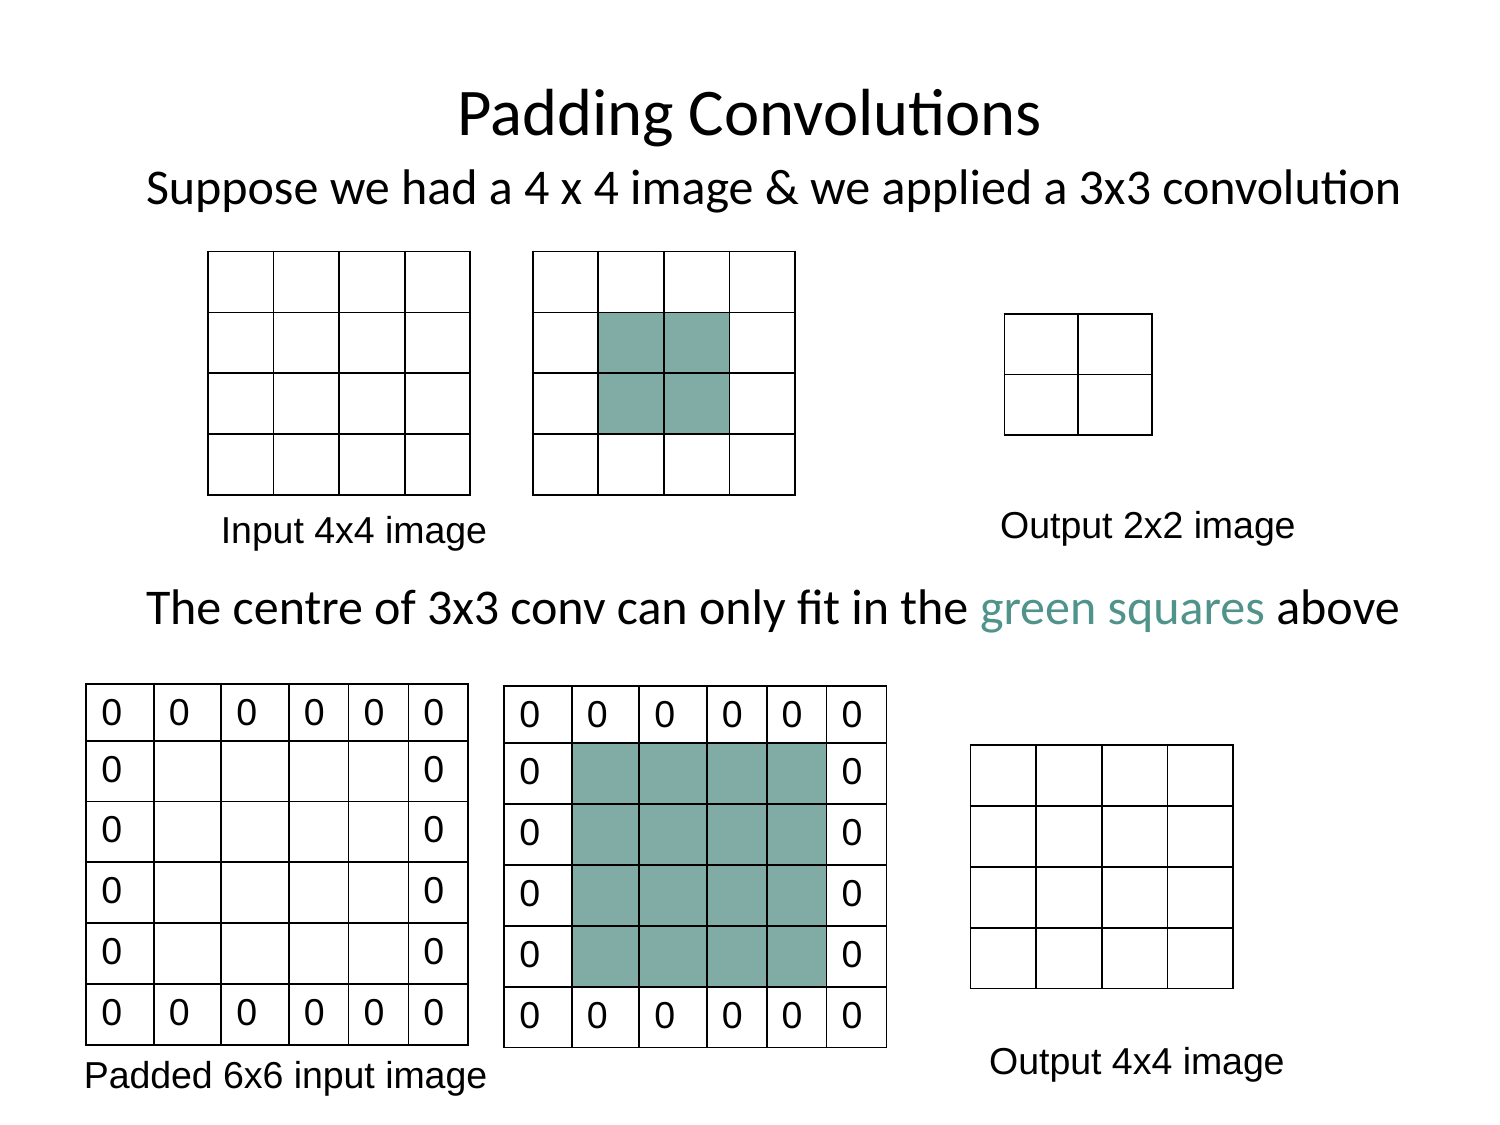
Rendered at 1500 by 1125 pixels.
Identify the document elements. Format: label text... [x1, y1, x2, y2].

table_cell [222, 863, 288, 922]
table_cell 0 [409, 985, 467, 1044]
table_cell [406, 313, 469, 372]
table_cell [1168, 868, 1232, 927]
table_cell 0 [409, 742, 467, 801]
table_cell [534, 374, 597, 433]
text_box Padded 6x6 input image [69, 1047, 502, 1105]
table_cell [1037, 929, 1101, 988]
table_header [209, 252, 273, 312]
table_cell 0 [768, 988, 826, 1047]
table_cell [1037, 807, 1101, 866]
table_header 0 [290, 685, 348, 740]
table_header [340, 252, 404, 312]
table_cell [665, 374, 729, 433]
table_cell [573, 927, 638, 986]
table_header [665, 252, 729, 312]
table_cell 0 [87, 985, 153, 1044]
table_cell [1103, 807, 1167, 866]
table_cell 0 [827, 805, 886, 864]
table_cell [155, 802, 220, 861]
text_box Suppose we had a 4 x 4 image & we applied a 3x3 convolution The centre of 3x3 conv can only fit in the green squares above [75, 147, 1425, 968]
table_header 0 [640, 687, 706, 742]
table_cell [1103, 868, 1167, 927]
table_cell [768, 866, 826, 925]
table_cell [222, 924, 288, 983]
table_cell [1168, 929, 1232, 988]
table_header 0 [87, 685, 153, 740]
table_cell [155, 742, 220, 801]
table_header [1005, 315, 1077, 374]
table_cell [155, 924, 220, 983]
table_cell [640, 744, 706, 803]
table_cell [340, 374, 404, 433]
table_cell 0 [290, 985, 348, 1044]
table_cell [708, 866, 766, 925]
table_cell [274, 435, 338, 494]
table_cell [209, 374, 273, 433]
table_cell [768, 927, 826, 986]
table_header 0 [505, 687, 571, 742]
table_cell [768, 805, 826, 864]
table_cell 0 [827, 866, 886, 925]
table_header [1168, 746, 1232, 805]
table_header [1079, 315, 1151, 374]
table_cell 0 [827, 744, 886, 803]
table_cell [708, 927, 766, 986]
table_header [534, 252, 597, 312]
table_cell [599, 313, 663, 372]
table_cell [640, 866, 706, 925]
table_cell [534, 435, 597, 494]
table_cell [1005, 375, 1077, 434]
table_cell [573, 805, 638, 864]
table_cell [1168, 807, 1232, 866]
text_box Output 4x4 image [974, 1033, 1300, 1091]
table_cell 0 [409, 863, 467, 922]
table_cell 0 [573, 988, 638, 1047]
table_header 0 [768, 687, 826, 742]
table_header 0 [708, 687, 766, 742]
table_cell [1037, 868, 1101, 927]
table_cell 0 [505, 866, 571, 925]
table_cell [406, 435, 469, 494]
table_cell [290, 863, 348, 922]
text_box Input 4x4 image [206, 501, 502, 559]
table_header 0 [827, 687, 886, 742]
table_cell [349, 924, 408, 983]
table_cell [290, 924, 348, 983]
table_cell [340, 435, 404, 494]
table_header [599, 252, 663, 312]
table_cell [340, 313, 404, 372]
text_box Padding Convolutions [75, 45, 1425, 147]
table_cell [640, 927, 706, 986]
table_cell [155, 863, 220, 922]
table_cell [222, 802, 288, 861]
table_cell 0 [409, 802, 467, 861]
table_cell 0 [222, 985, 288, 1044]
table_cell 0 [708, 988, 766, 1047]
table_cell 0 [640, 988, 706, 1047]
table_cell [730, 374, 794, 433]
table_cell 0 [827, 988, 886, 1047]
table_cell [573, 744, 638, 803]
table_cell [708, 805, 766, 864]
table_cell [406, 374, 469, 433]
table_cell 0 [87, 863, 153, 922]
table_cell 0 [409, 924, 467, 983]
table_cell [274, 313, 338, 372]
table_cell [534, 313, 597, 372]
table_cell [971, 868, 1035, 927]
table_cell [349, 742, 408, 801]
table_cell [349, 802, 408, 861]
table_cell [209, 435, 273, 494]
table_cell [708, 744, 766, 803]
table_header [1037, 746, 1101, 805]
table_cell [640, 805, 706, 864]
table_header [1103, 746, 1167, 805]
table_cell [599, 435, 663, 494]
table_cell [274, 374, 338, 433]
table_cell [222, 742, 288, 801]
table_cell [730, 435, 794, 494]
table_cell [971, 929, 1035, 988]
table_header 0 [409, 685, 467, 740]
table_cell 0 [87, 802, 153, 861]
table_cell [1103, 929, 1167, 988]
table_header [730, 252, 794, 312]
table_cell [349, 863, 408, 922]
table_cell 0 [155, 985, 220, 1044]
table_header 0 [222, 685, 288, 740]
table_cell [1079, 375, 1151, 434]
table_header 0 [573, 687, 638, 742]
table_cell 0 [827, 927, 886, 986]
table_cell [665, 435, 729, 494]
table_header 0 [349, 685, 408, 740]
table_cell [290, 742, 348, 801]
table_header [274, 252, 338, 312]
table_cell [599, 374, 663, 433]
table_header 0 [155, 685, 220, 740]
table_cell [971, 807, 1035, 866]
table_cell [665, 313, 729, 372]
table_cell [290, 802, 348, 861]
text_box Output 2x2 image [985, 497, 1311, 554]
table_header [406, 252, 469, 312]
table_header [971, 746, 1035, 805]
table_cell 0 [87, 924, 153, 983]
table_cell 0 [505, 805, 571, 864]
table_cell 0 [505, 988, 571, 1047]
table_cell 0 [505, 927, 571, 986]
table_cell [768, 744, 826, 803]
table_cell 0 [349, 985, 408, 1044]
table_cell [573, 866, 638, 925]
table_cell 0 [505, 744, 571, 803]
table_cell 0 [87, 742, 153, 801]
table_cell [209, 313, 273, 372]
table_cell [730, 313, 794, 372]
